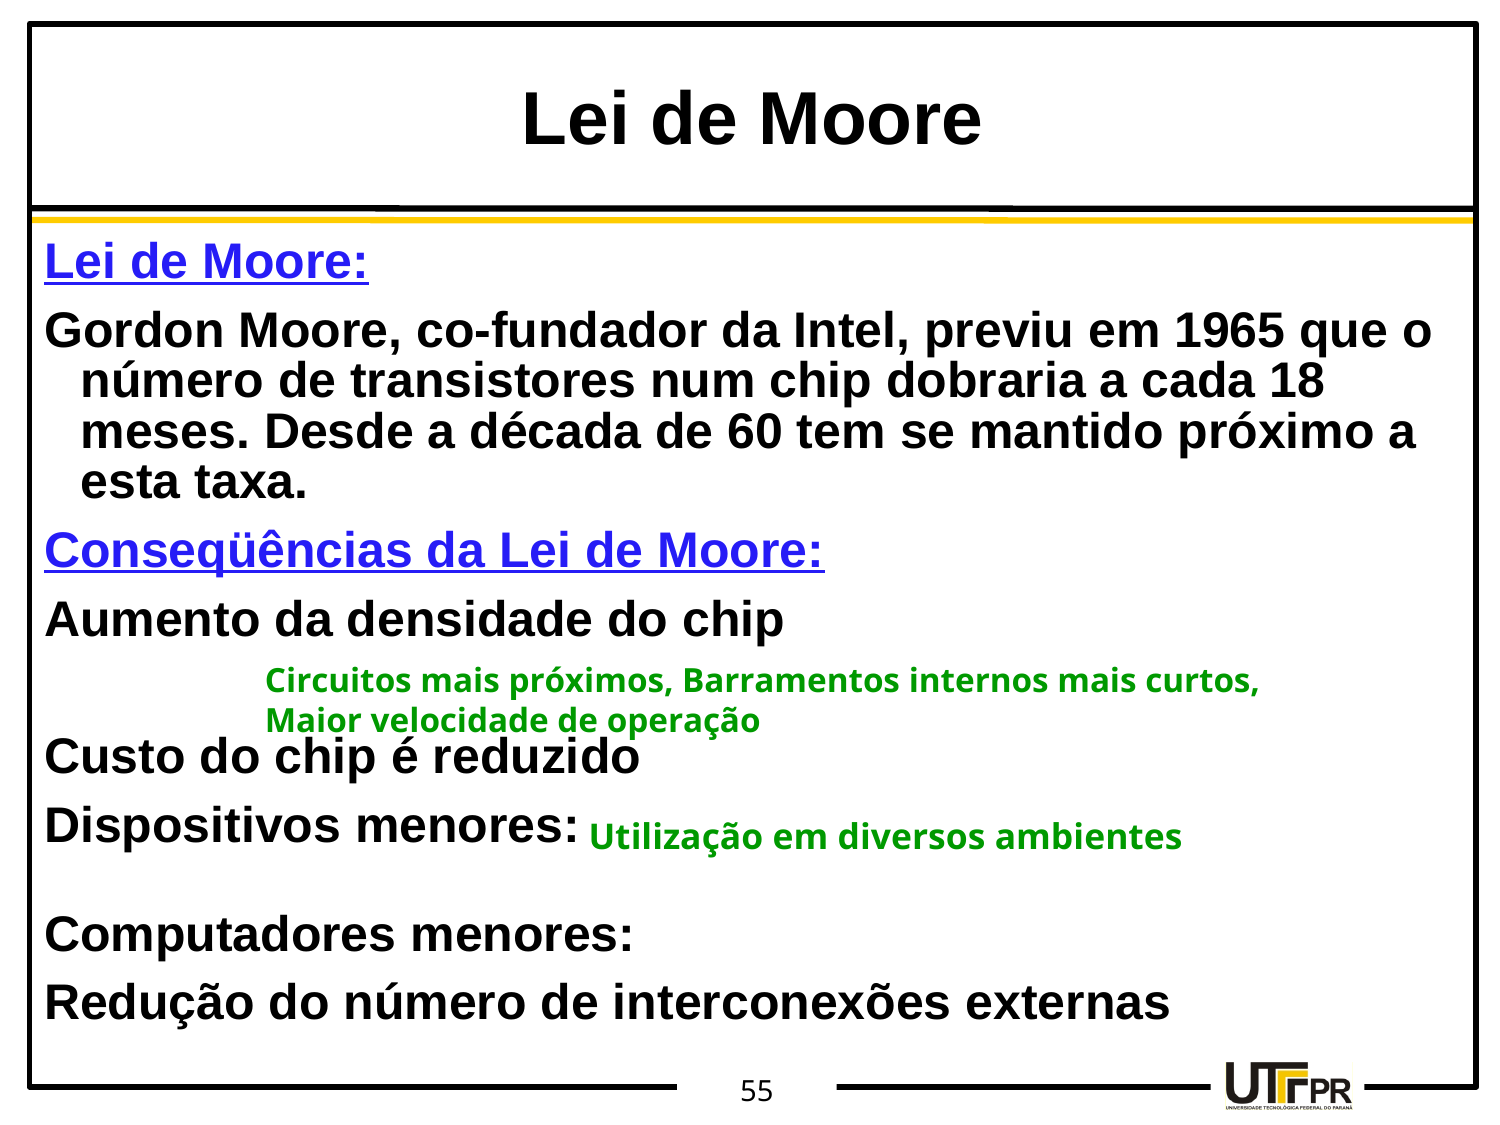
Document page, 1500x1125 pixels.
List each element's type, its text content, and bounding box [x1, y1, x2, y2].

list Lei de Moore: Gordon Moore, co-fundador da Intel, previu em 1965 que o número de transistores num chip dobraria a cada 18 meses. Desde a década de 60 tem se mantido próximo a esta taxa. Conseqüências da Lei de Moore: Aumento da densidade do chip Custo do chip é reduzido Dispositivos menores: Computadores menores: Redução do número de interconexões externas [29, 231, 1459, 1059]
picture [1225, 1062, 1353, 1110]
text_box Circuitos mais próximos, Barramentos internos mais curtos, Maior velocidade de operação [250, 651, 1286, 747]
title Lei de Moore [29, 47, 1477, 195]
text_box Utilização em diversos ambientes [573, 806, 1198, 865]
